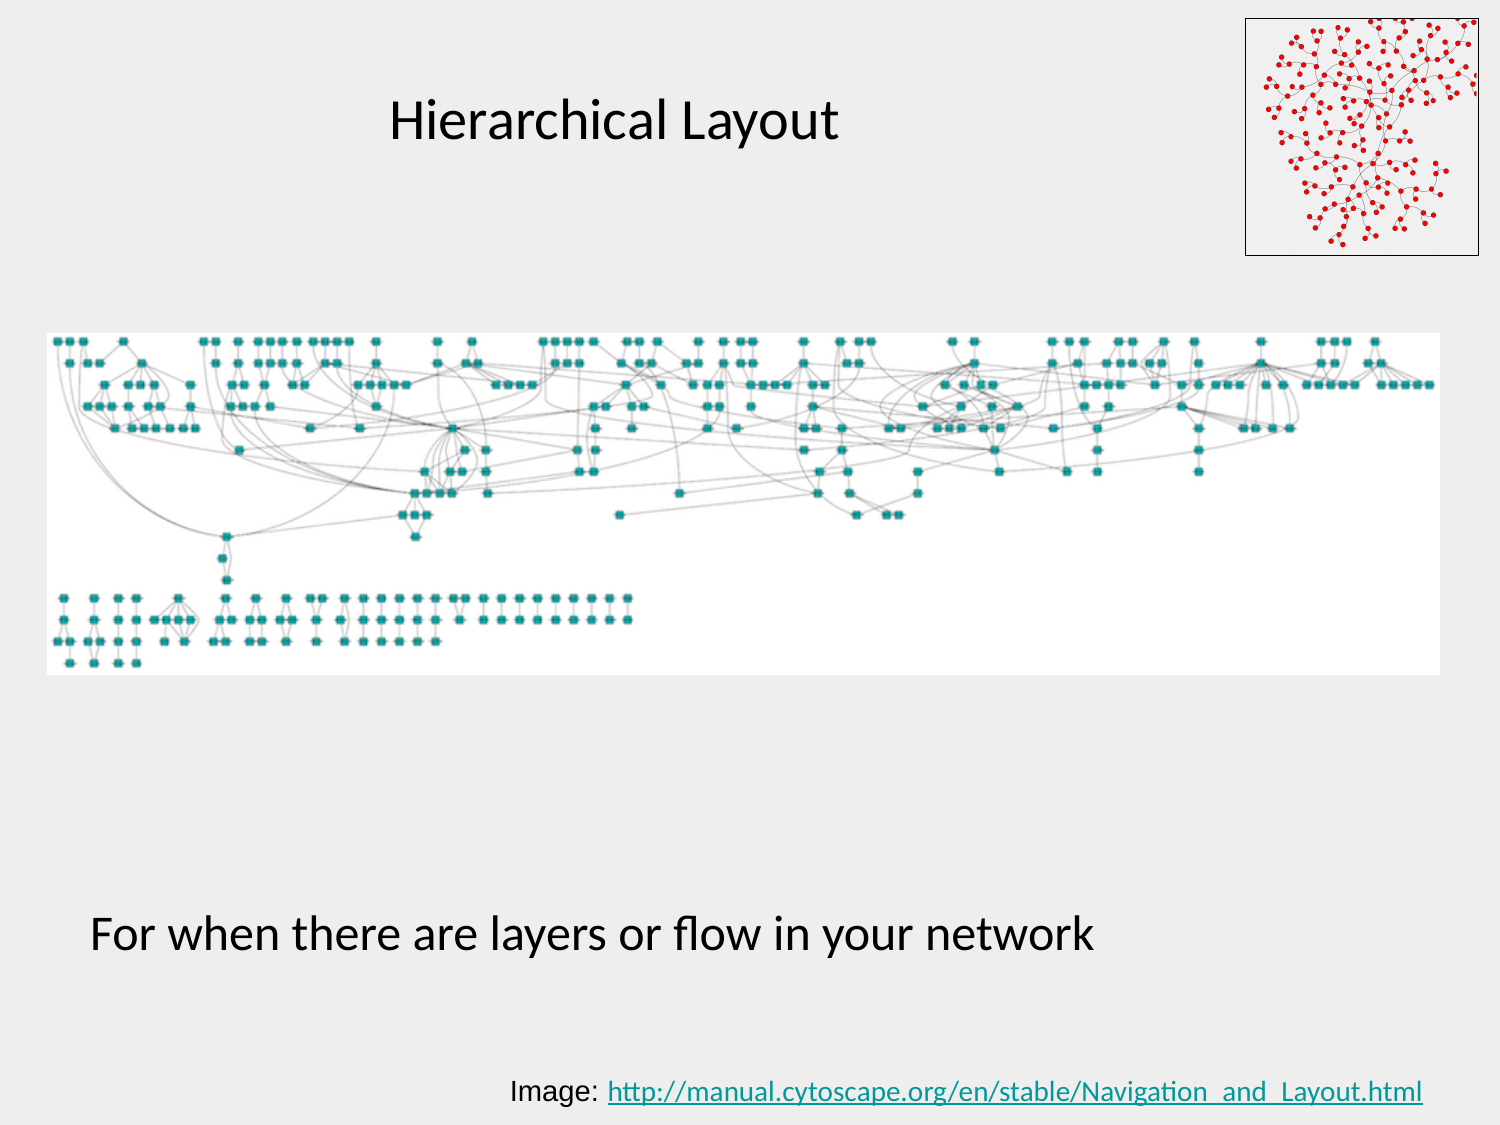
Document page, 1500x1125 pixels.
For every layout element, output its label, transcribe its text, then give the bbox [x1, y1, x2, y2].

text_box For when there are layers or flow in your network [89, 900, 1485, 1035]
picture [1246, 19, 1478, 255]
text_box Image: http://manual.cytoscape.org/en/stable/Navigation_and_Layout.html [495, 1064, 1470, 1125]
text_box Hierarchical Layout [0, 80, 1290, 151]
picture [47, 333, 1440, 675]
